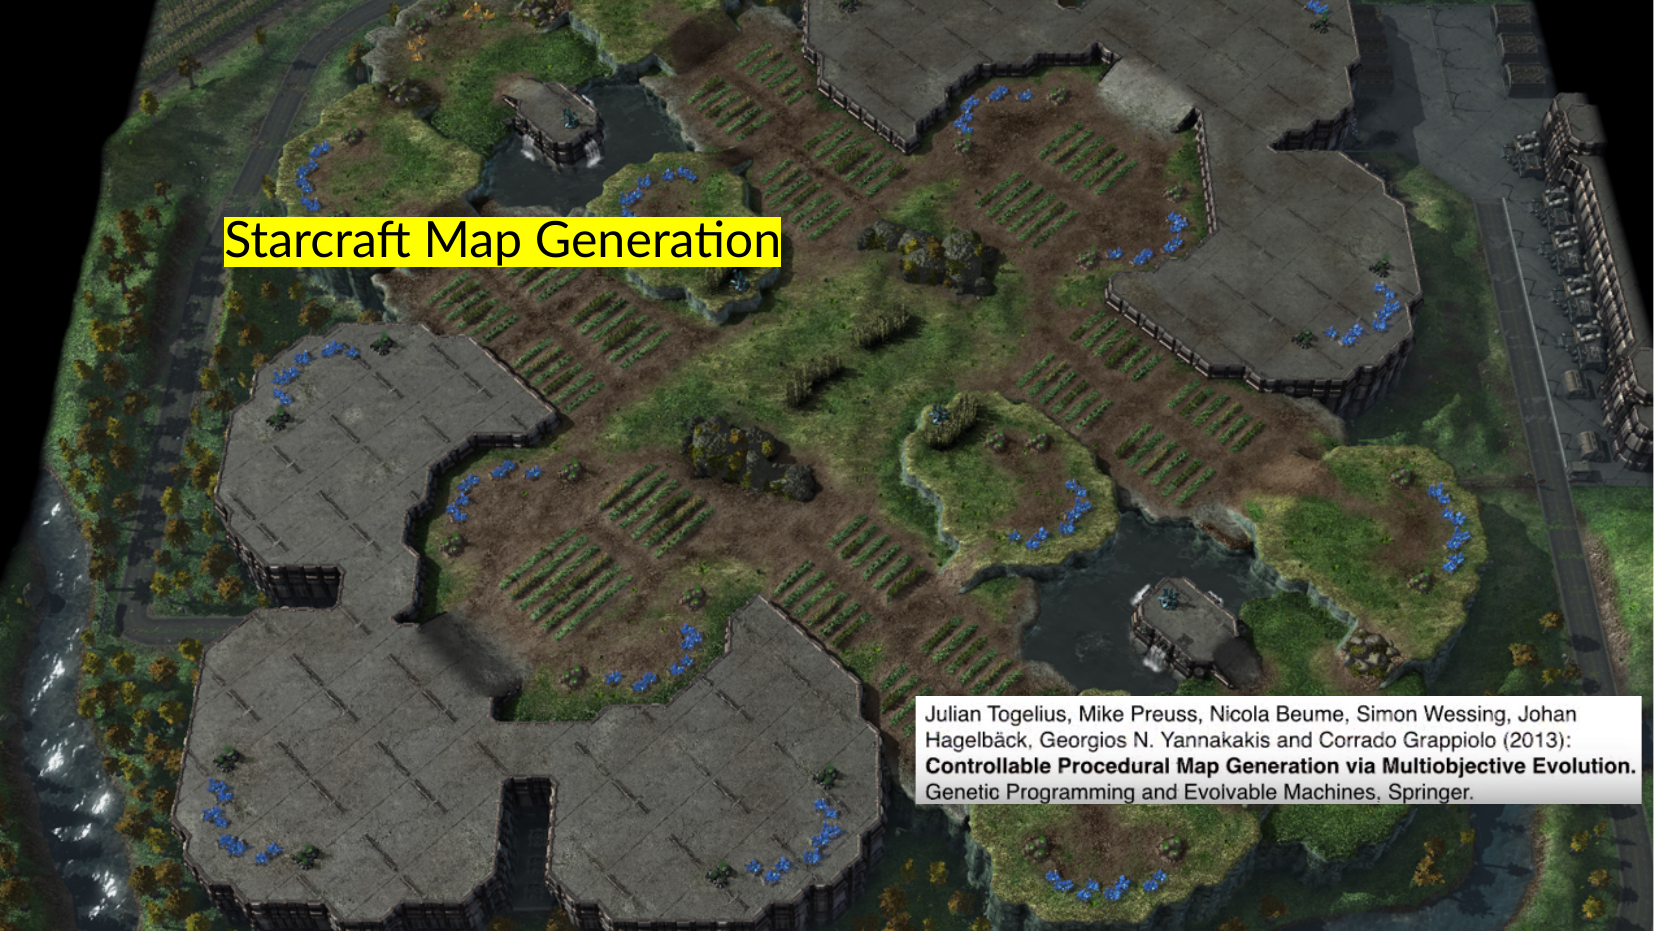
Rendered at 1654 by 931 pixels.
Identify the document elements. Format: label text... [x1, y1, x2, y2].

picture [0, 0, 1654, 931]
list Starcraft Map Generation [82, 217, 1571, 839]
